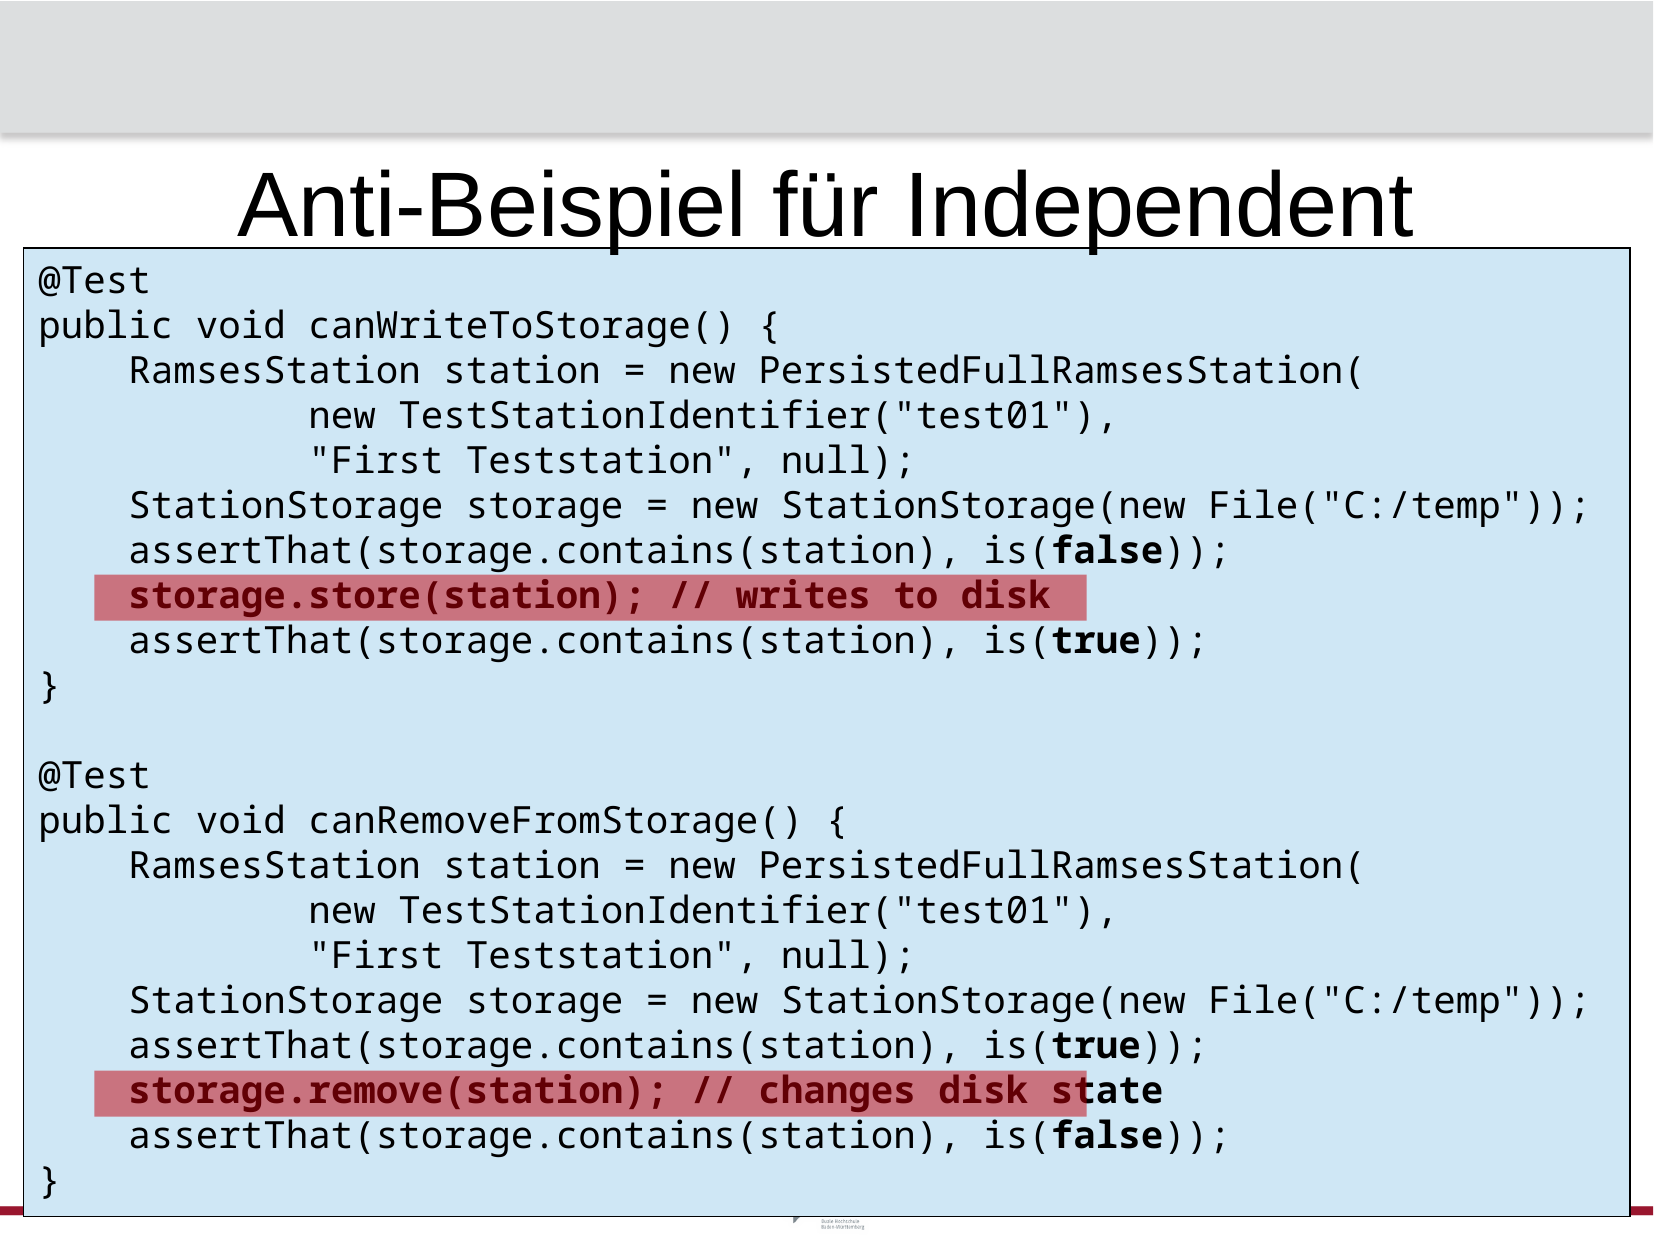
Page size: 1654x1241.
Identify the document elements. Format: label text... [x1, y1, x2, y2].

text_box @Test public void canWriteToStorage() { RamsesStation station = new PersistedFullRamsesStation( new TestStationIdentifier("test01"), "First Teststation", null); StationStorage storage = new StationStorage(new File("C:/temp")); assertThat(storage.contains(station), is(false)); storage.store(station); // writes to disk assertThat(storage.contains(station), is(true)); } @Test public void canRemoveFromStorage() { RamsesStation station = new PersistedFullRamsesStation( new TestStationIdentifier("test01"), "First Teststation", null); StationStorage storage = new StationStorage(new File("C:/temp")); assertThat(storage.contains(station), is(true)); storage.remove(station); // changes disk state assertThat(storage.contains(station), is(false)); } [23, 248, 1630, 1217]
text_box [94, 574, 1087, 621]
picture [0, 1, 1654, 1237]
text_box [94, 1070, 1087, 1117]
title Anti-Beispiel für Independent [82, 147, 1571, 257]
